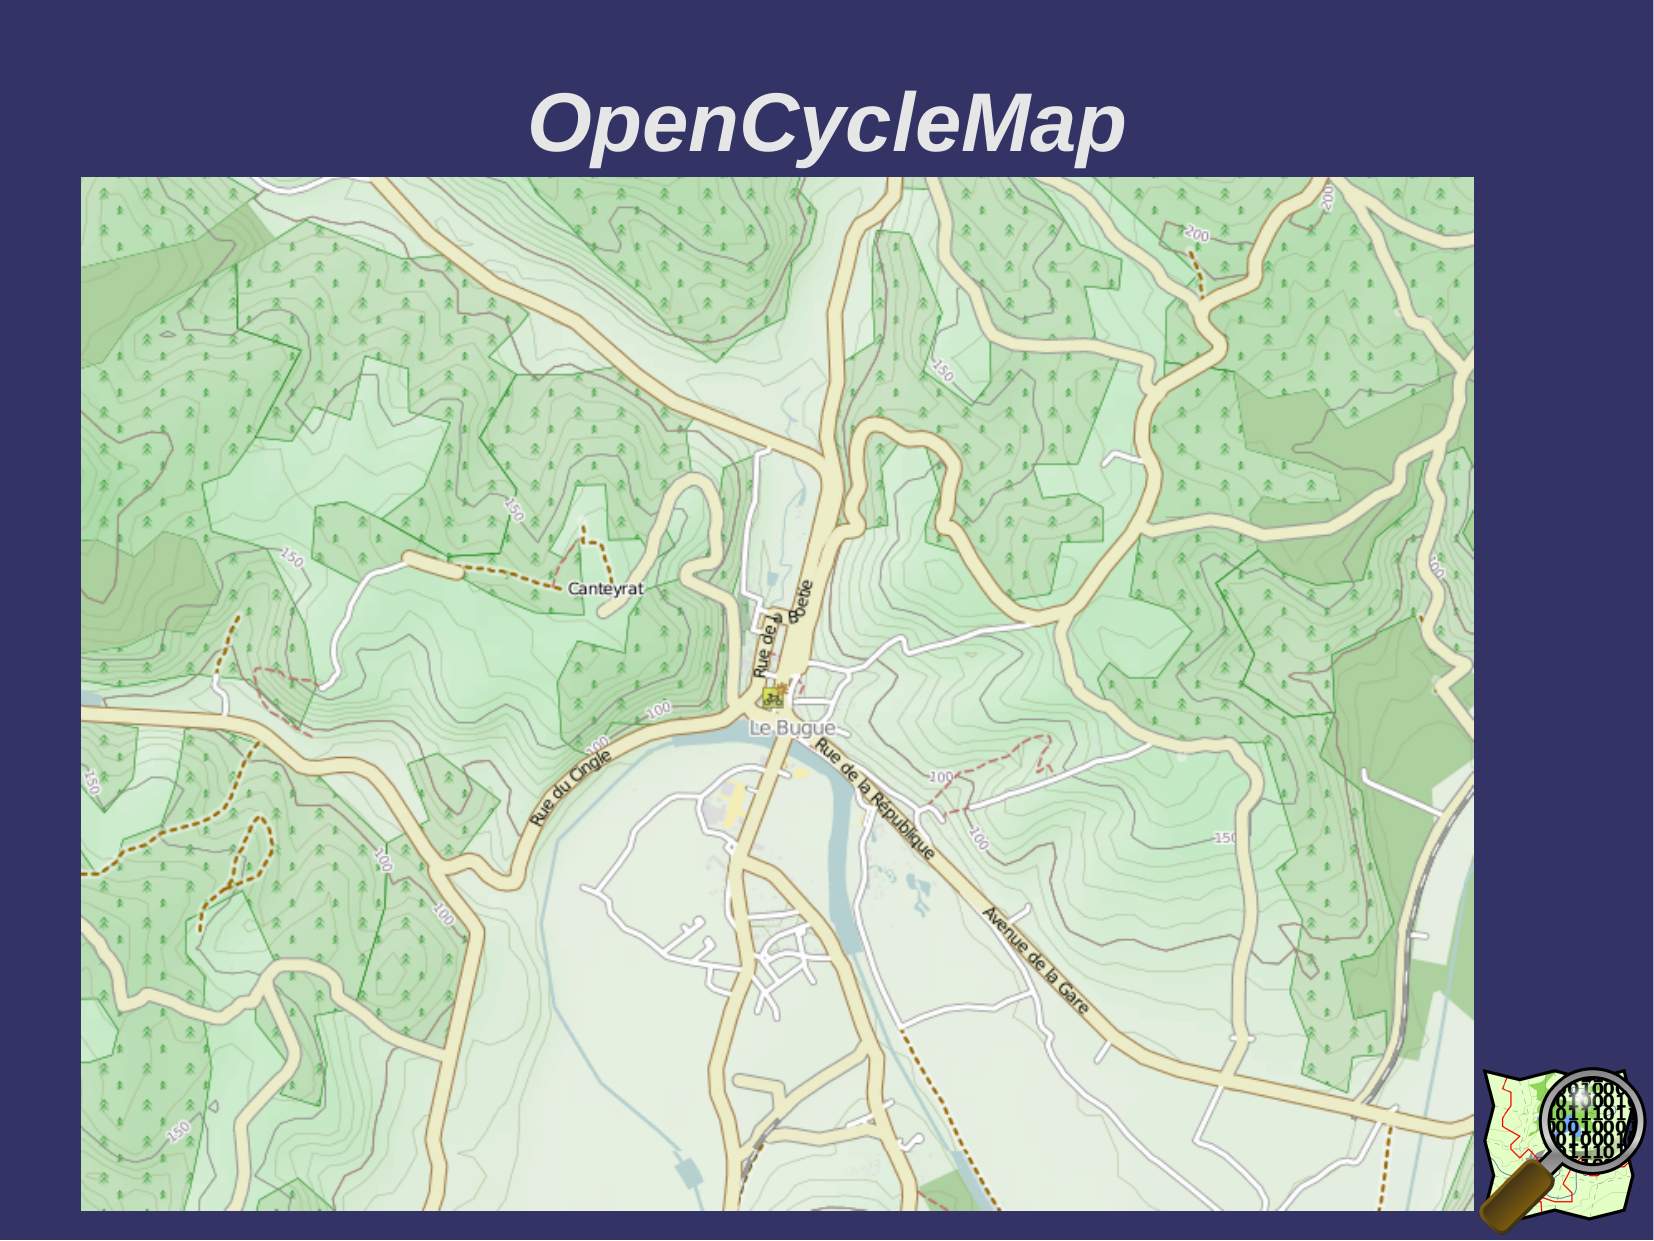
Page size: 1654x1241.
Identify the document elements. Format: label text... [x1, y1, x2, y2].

title OpenCycleMap [121, 19, 1534, 227]
picture [81, 177, 1474, 1211]
picture [1476, 1062, 1650, 1236]
